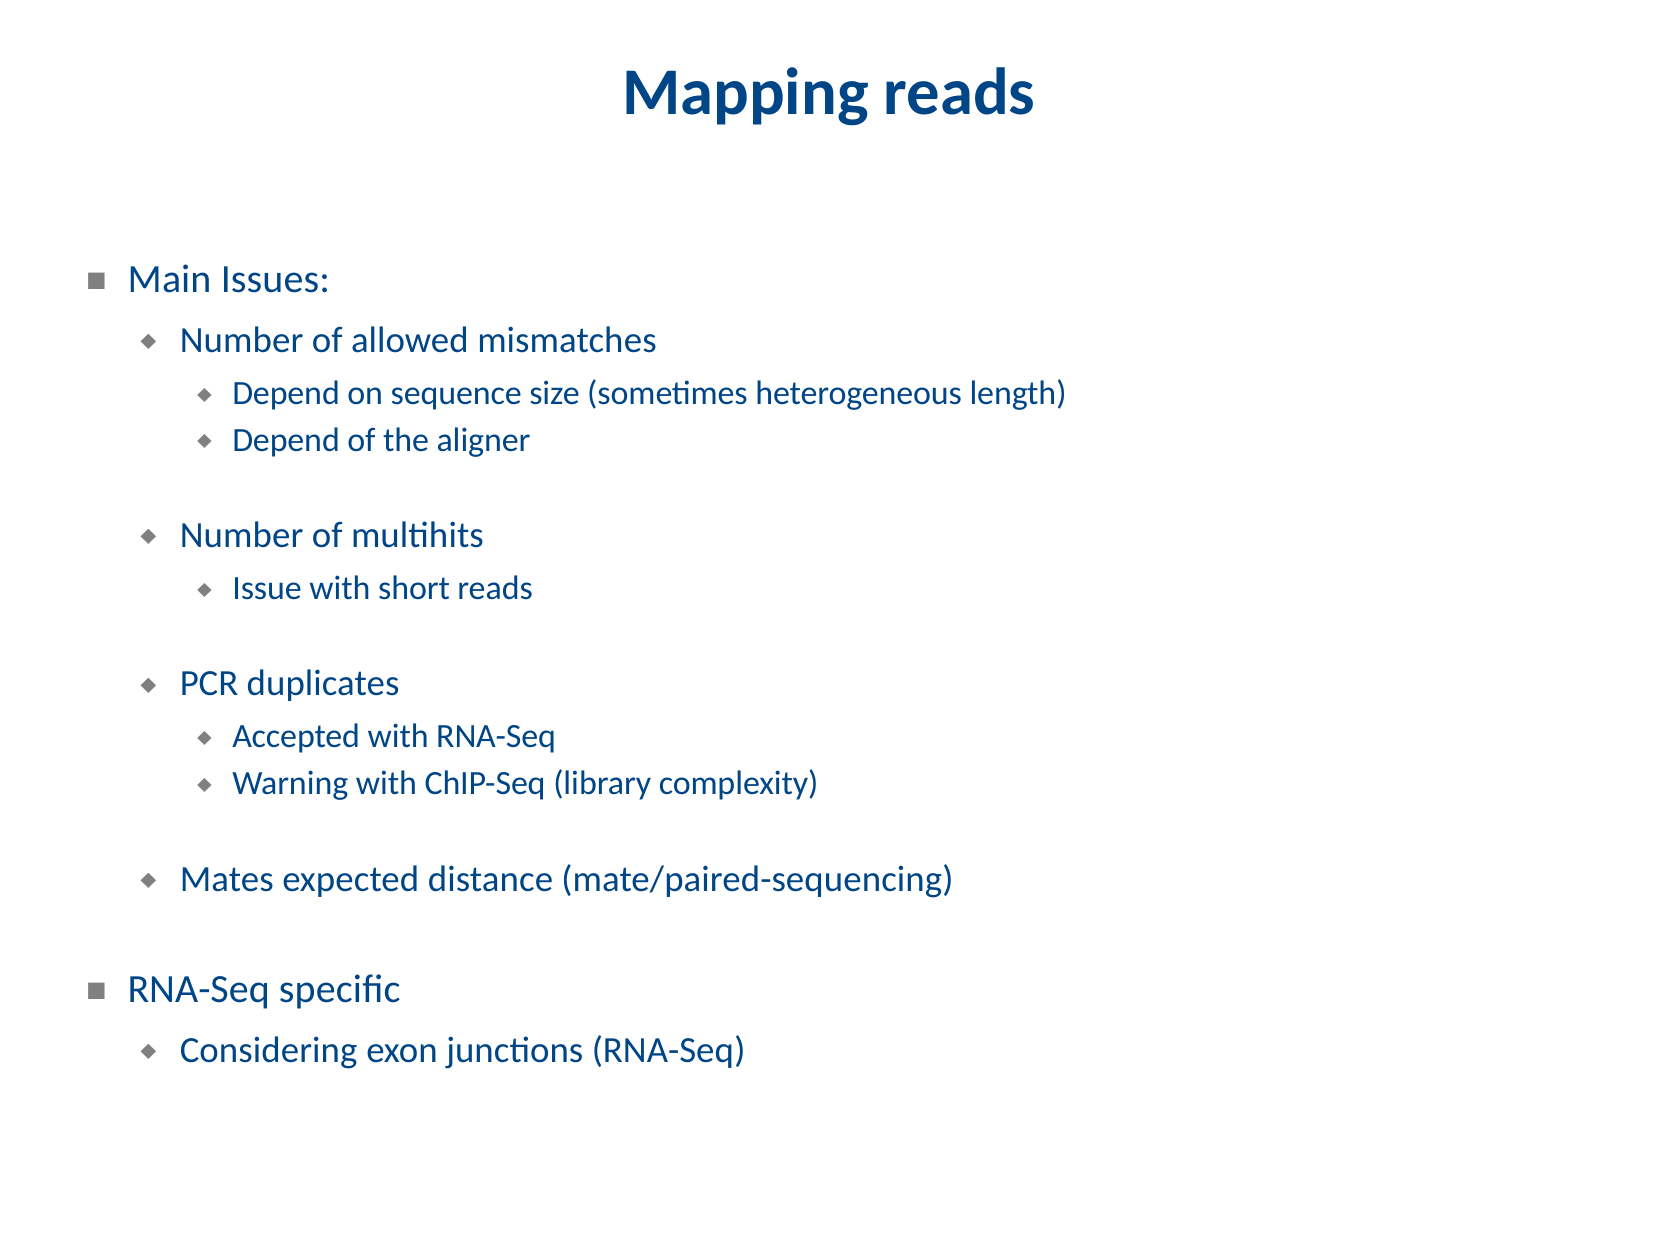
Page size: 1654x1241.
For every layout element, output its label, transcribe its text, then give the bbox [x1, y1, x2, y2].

title Mapping reads [85, 18, 1574, 177]
list Main Issues: Number of allowed mismatches Depend on sequence size (sometimes heterogeneous length) Depend of the aligner Number of multi­hits Issue with short reads PCR duplicates Accepted with RNA-Seq Warning with ChIP-Seq (library complexity) Mates expected distance (mate/paired-sequencing) RNA-Seq specific Considering exon junctions (RNA-Seq) [75, 262, 1564, 1081]
